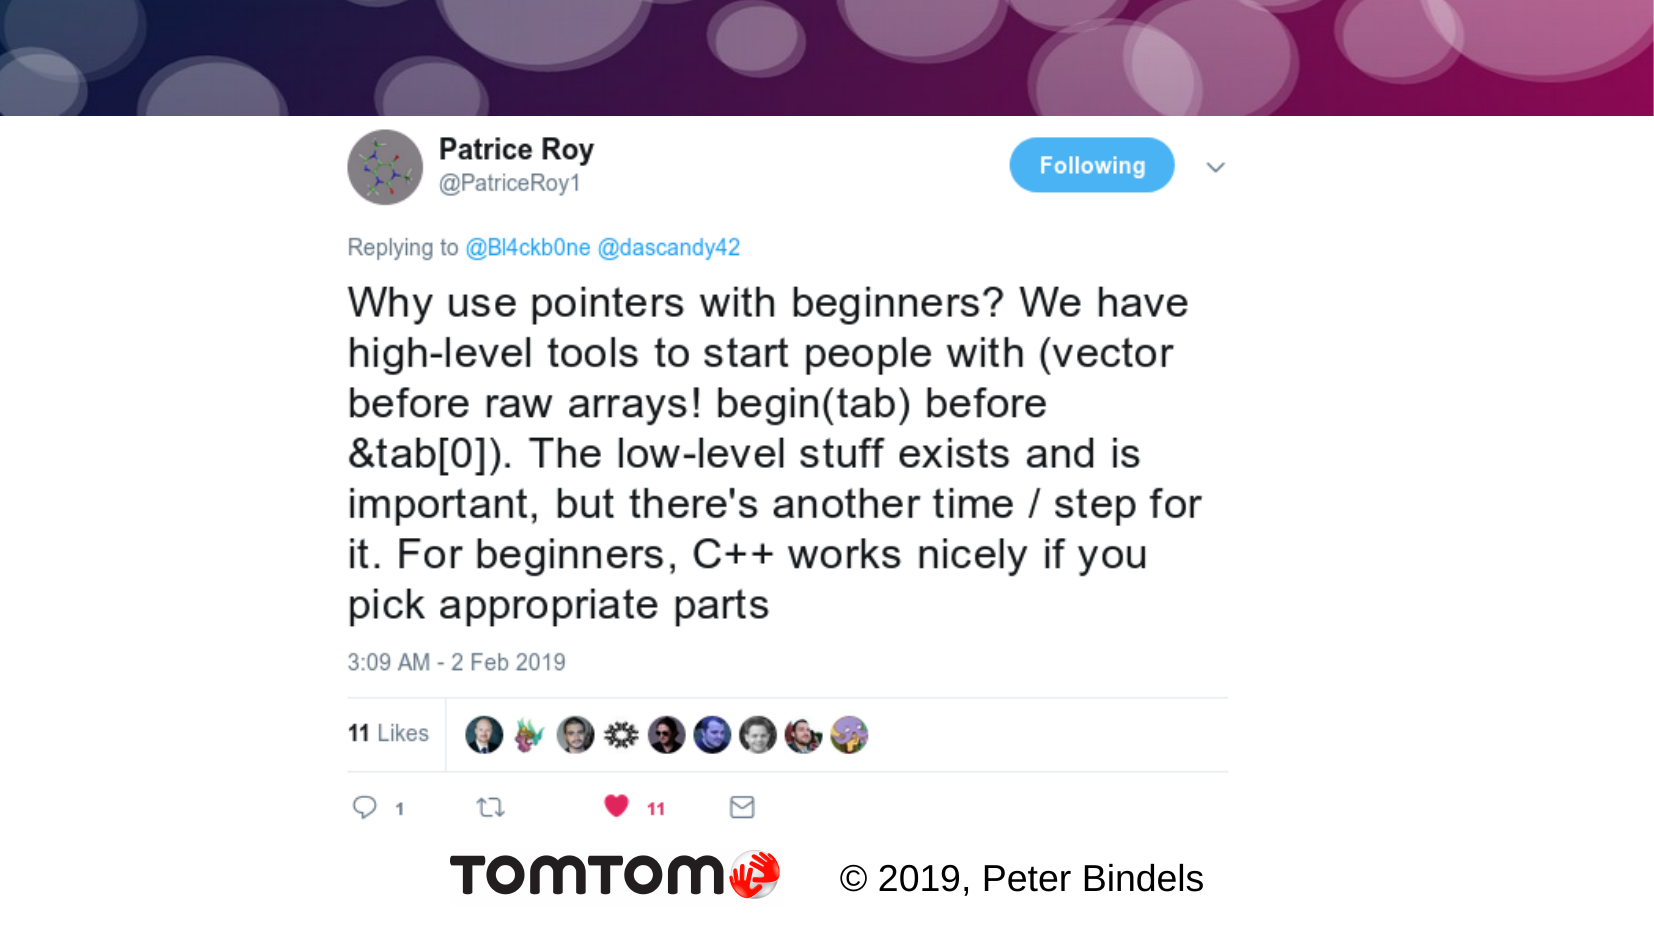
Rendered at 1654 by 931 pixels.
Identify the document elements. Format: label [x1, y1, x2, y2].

picture [450, 847, 784, 906]
picture [0, 0, 1654, 116]
picture [300, 122, 1291, 825]
